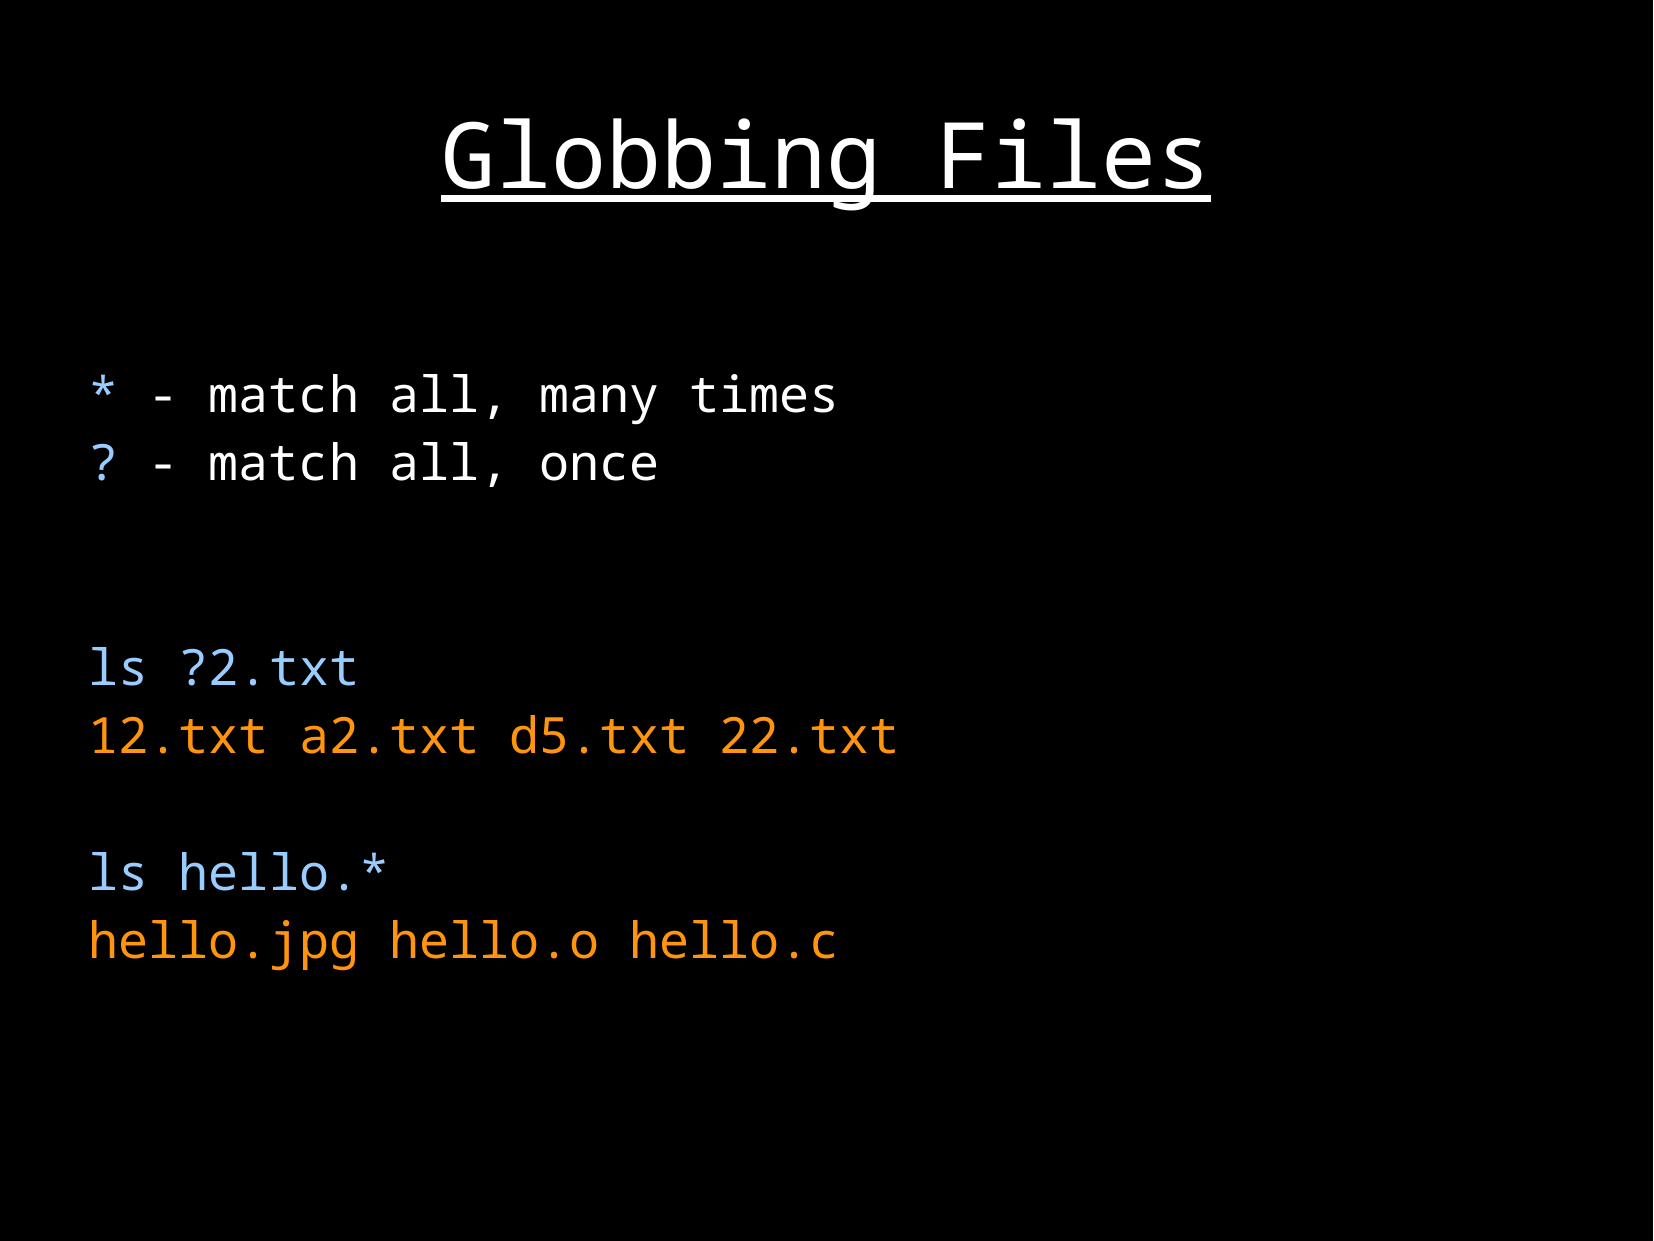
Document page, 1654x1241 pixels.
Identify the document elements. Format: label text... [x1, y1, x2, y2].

table_header * - match all, many times ? - match all, once ls ?2.txt 12.txt a2.txt d5.txt 22.txt ls hello.* hello.jpg hello.o hello.c [74, 351, 986, 1139]
title Globbing Files [82, 49, 1571, 257]
table_header [986, 351, 1601, 1139]
